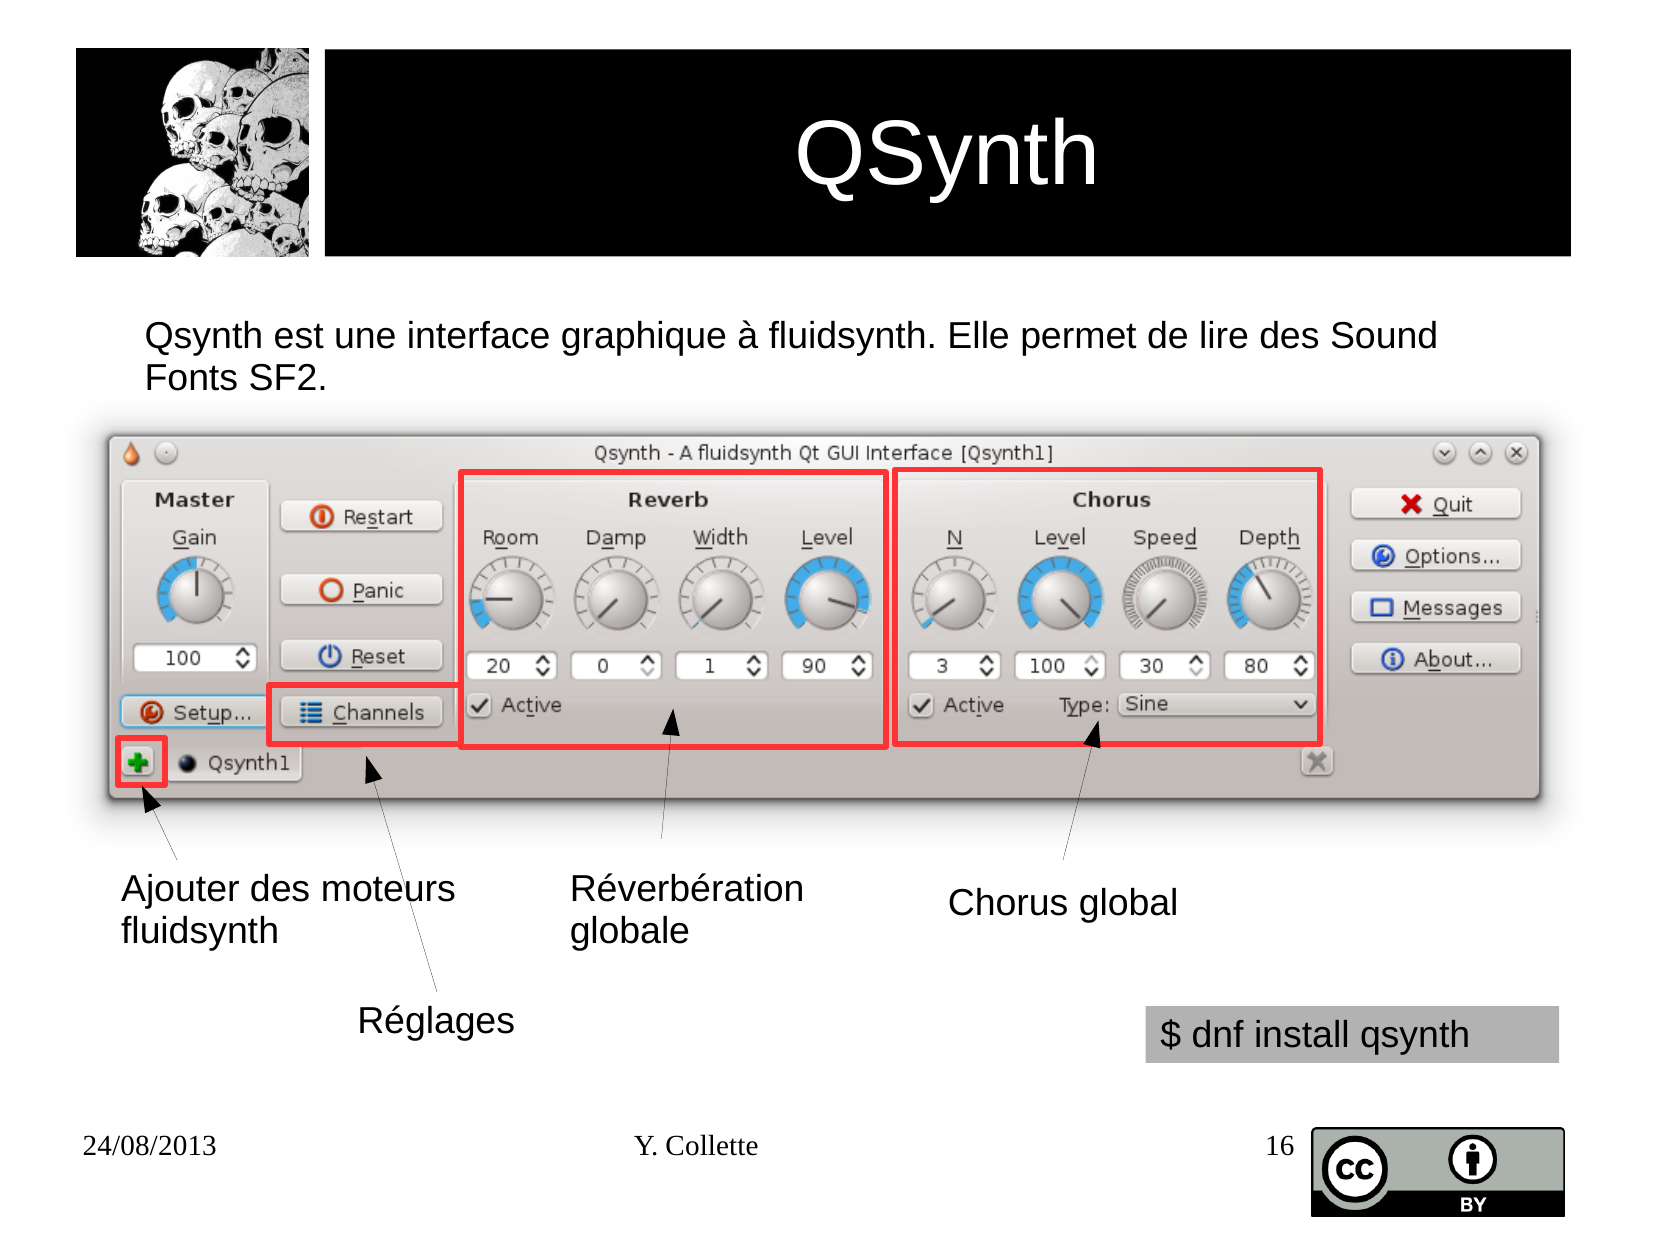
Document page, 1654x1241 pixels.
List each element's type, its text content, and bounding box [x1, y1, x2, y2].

text_box Ajouter des moteurs fluidsynth [398, 860, 497, 960]
picture [898, 472, 1317, 741]
text_box Chorus global [933, 874, 1205, 931]
text_box Qsynth est une interface graphique à fluidsynth. Elle permet de lire des Sound Fonts SF2. [129, 307, 1536, 406]
text_box Réverbération globale [555, 860, 827, 960]
picture [1311, 1127, 1565, 1217]
picture [76, 48, 309, 257]
text_box Réglages [342, 992, 544, 1049]
picture [47, 374, 1602, 861]
text_box $ dnf install qsynth [1145, 1006, 1560, 1063]
picture [121, 741, 162, 782]
title QSynth [324, 49, 1571, 257]
text_box Ajouter des moteurs fluidsynth [106, 860, 426, 960]
